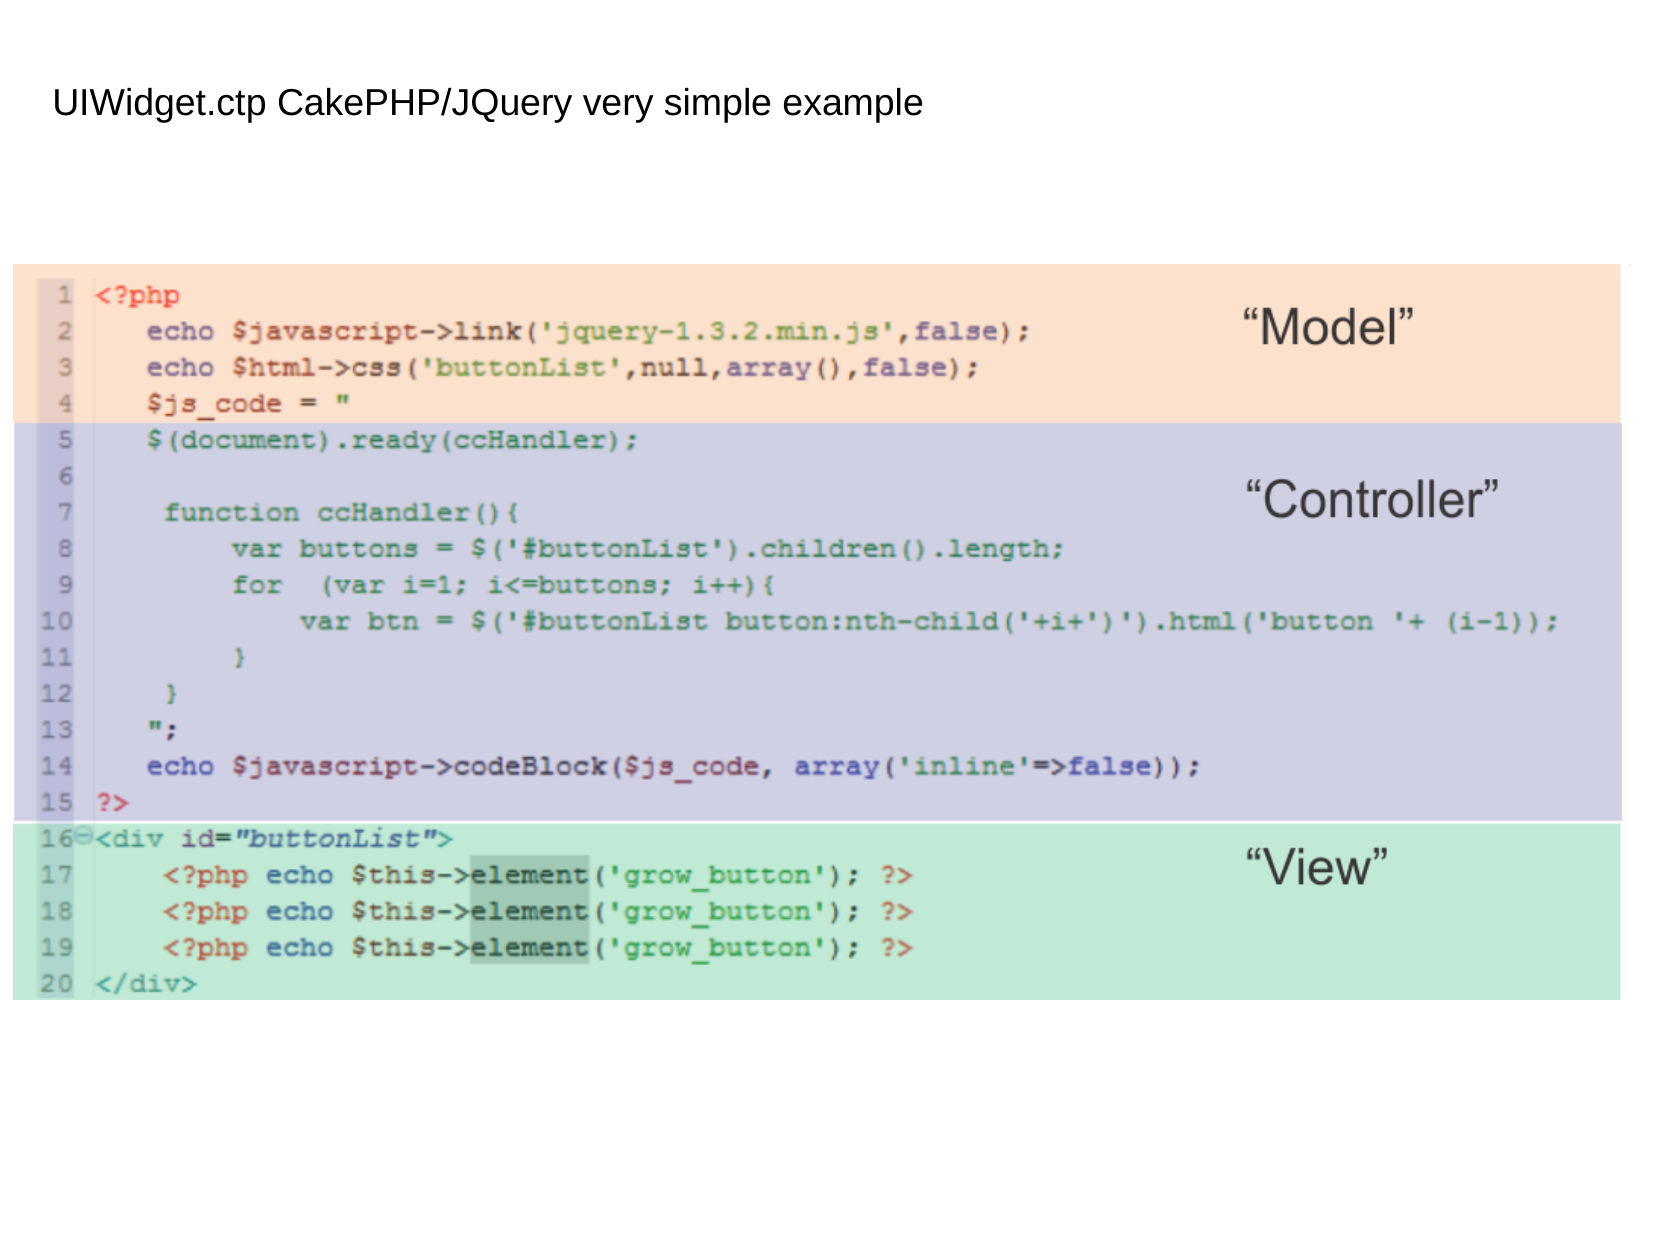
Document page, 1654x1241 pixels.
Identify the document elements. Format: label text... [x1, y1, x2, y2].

picture [11, 262, 1630, 1000]
text_box UIWidget.ctp CakePHP/JQuery very simple example [37, 74, 938, 132]
